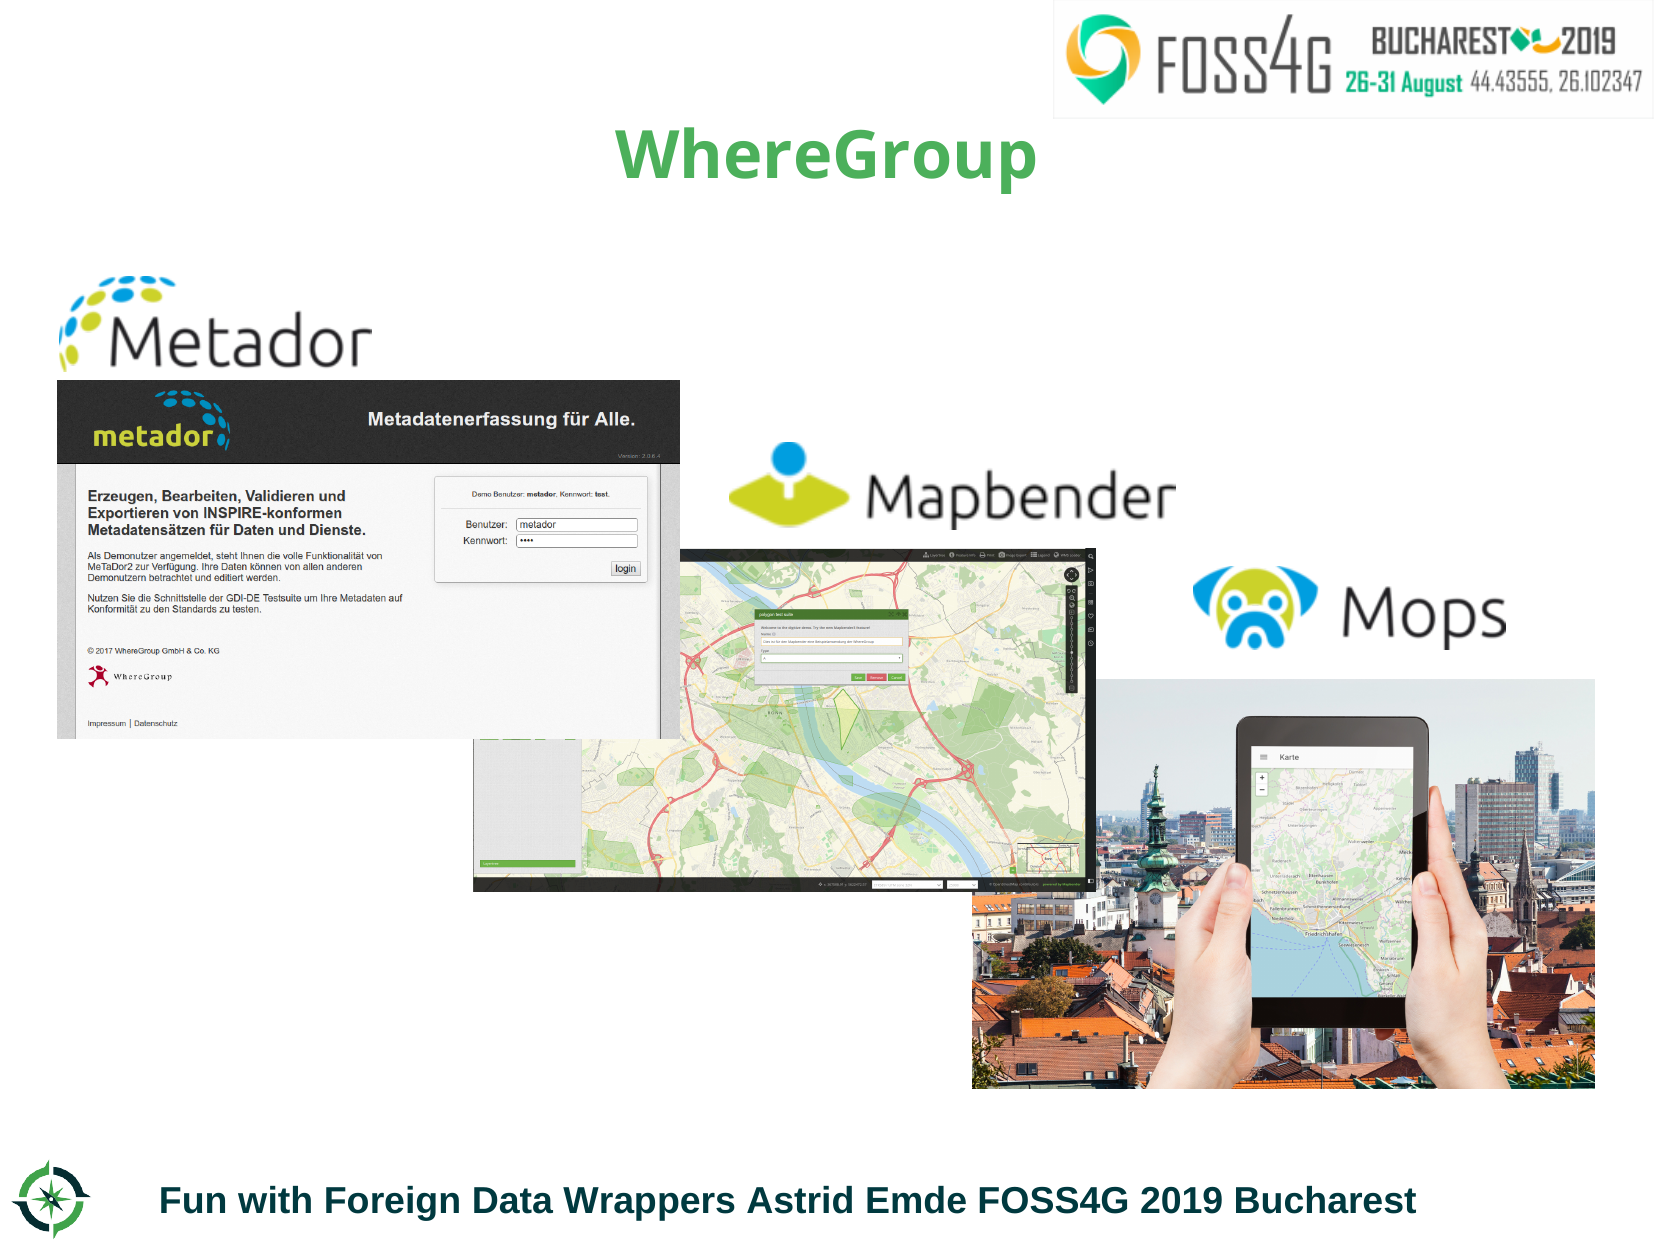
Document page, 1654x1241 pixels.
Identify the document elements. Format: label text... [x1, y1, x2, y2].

picture [57, 380, 1595, 1089]
title WhereGroup [82, 49, 1571, 257]
picture [1053, 0, 1654, 119]
picture [10, 1158, 92, 1240]
picture [1193, 566, 1506, 650]
picture [59, 276, 372, 373]
picture [729, 442, 1176, 530]
